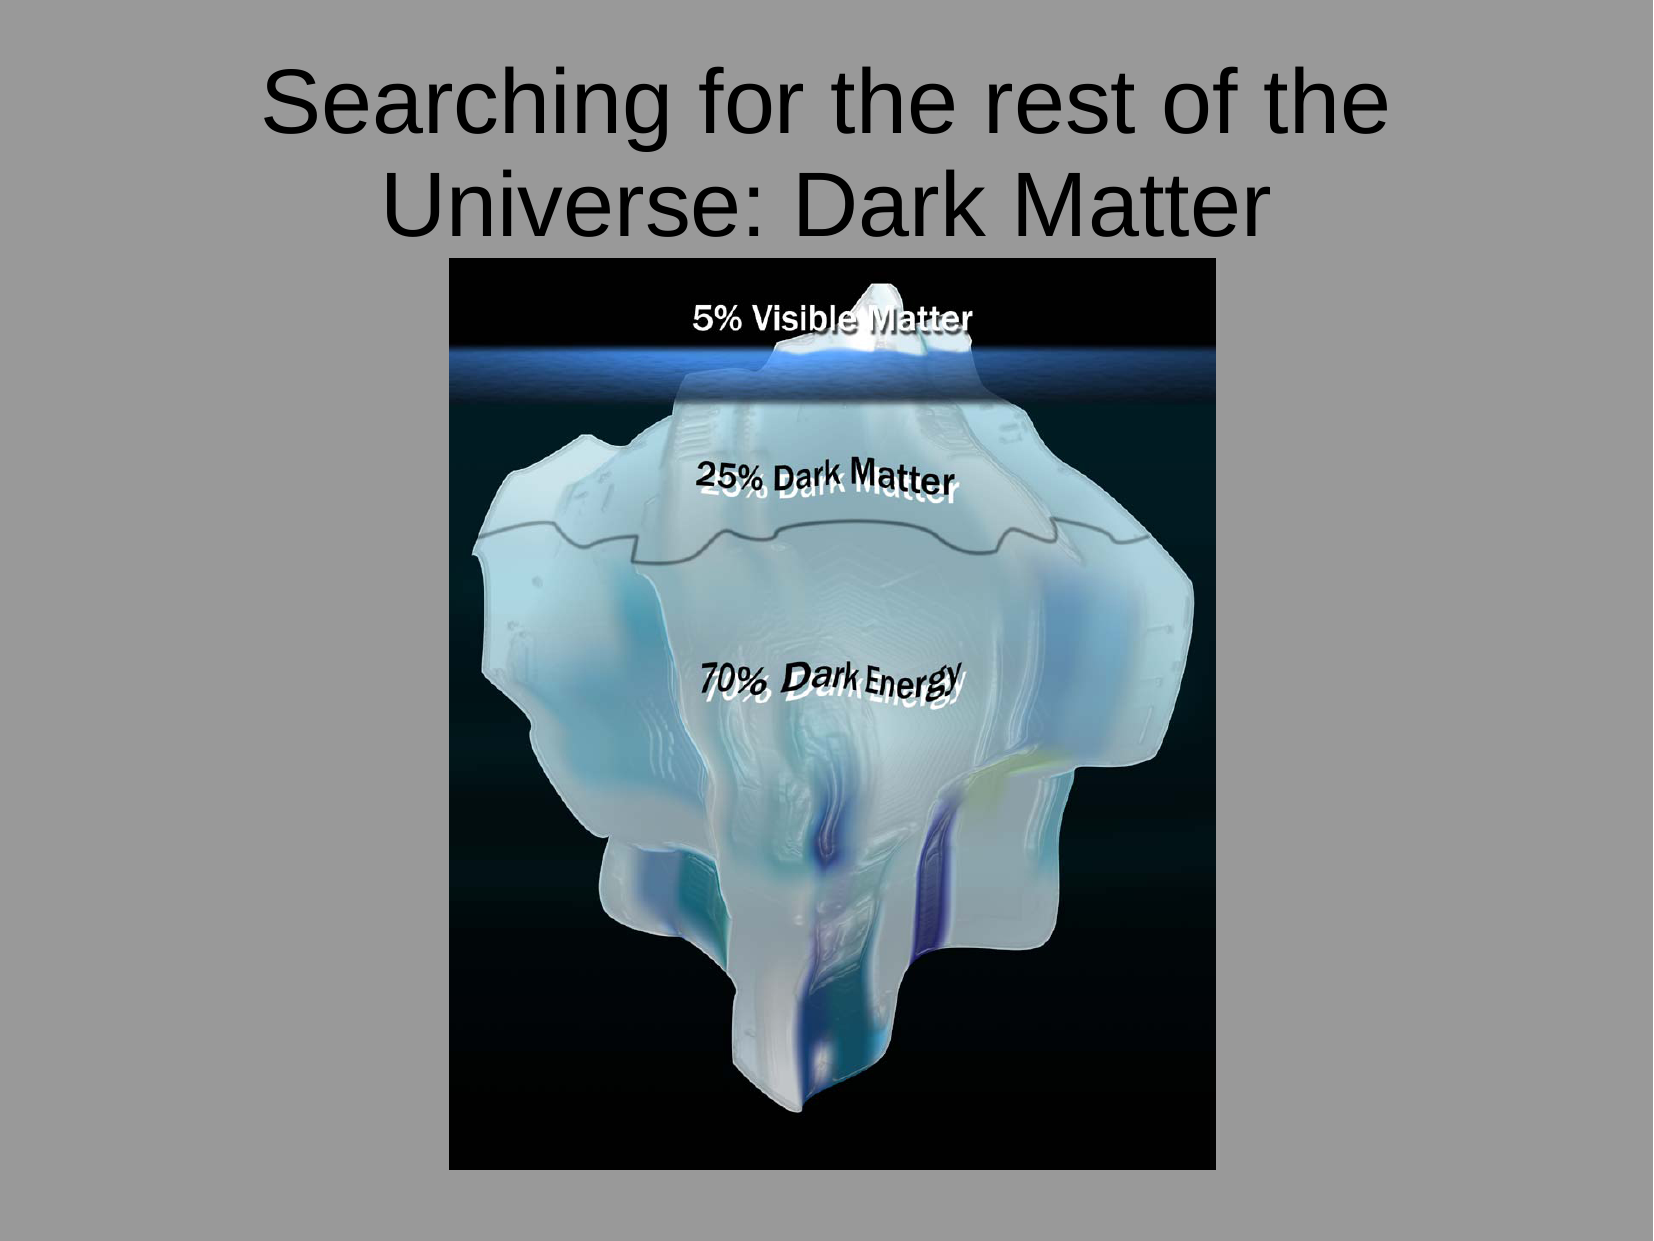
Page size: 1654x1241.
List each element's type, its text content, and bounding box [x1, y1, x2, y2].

picture [449, 258, 1216, 1171]
title Searching for the rest of the Universe: Dark Matter [82, 49, 1571, 257]
